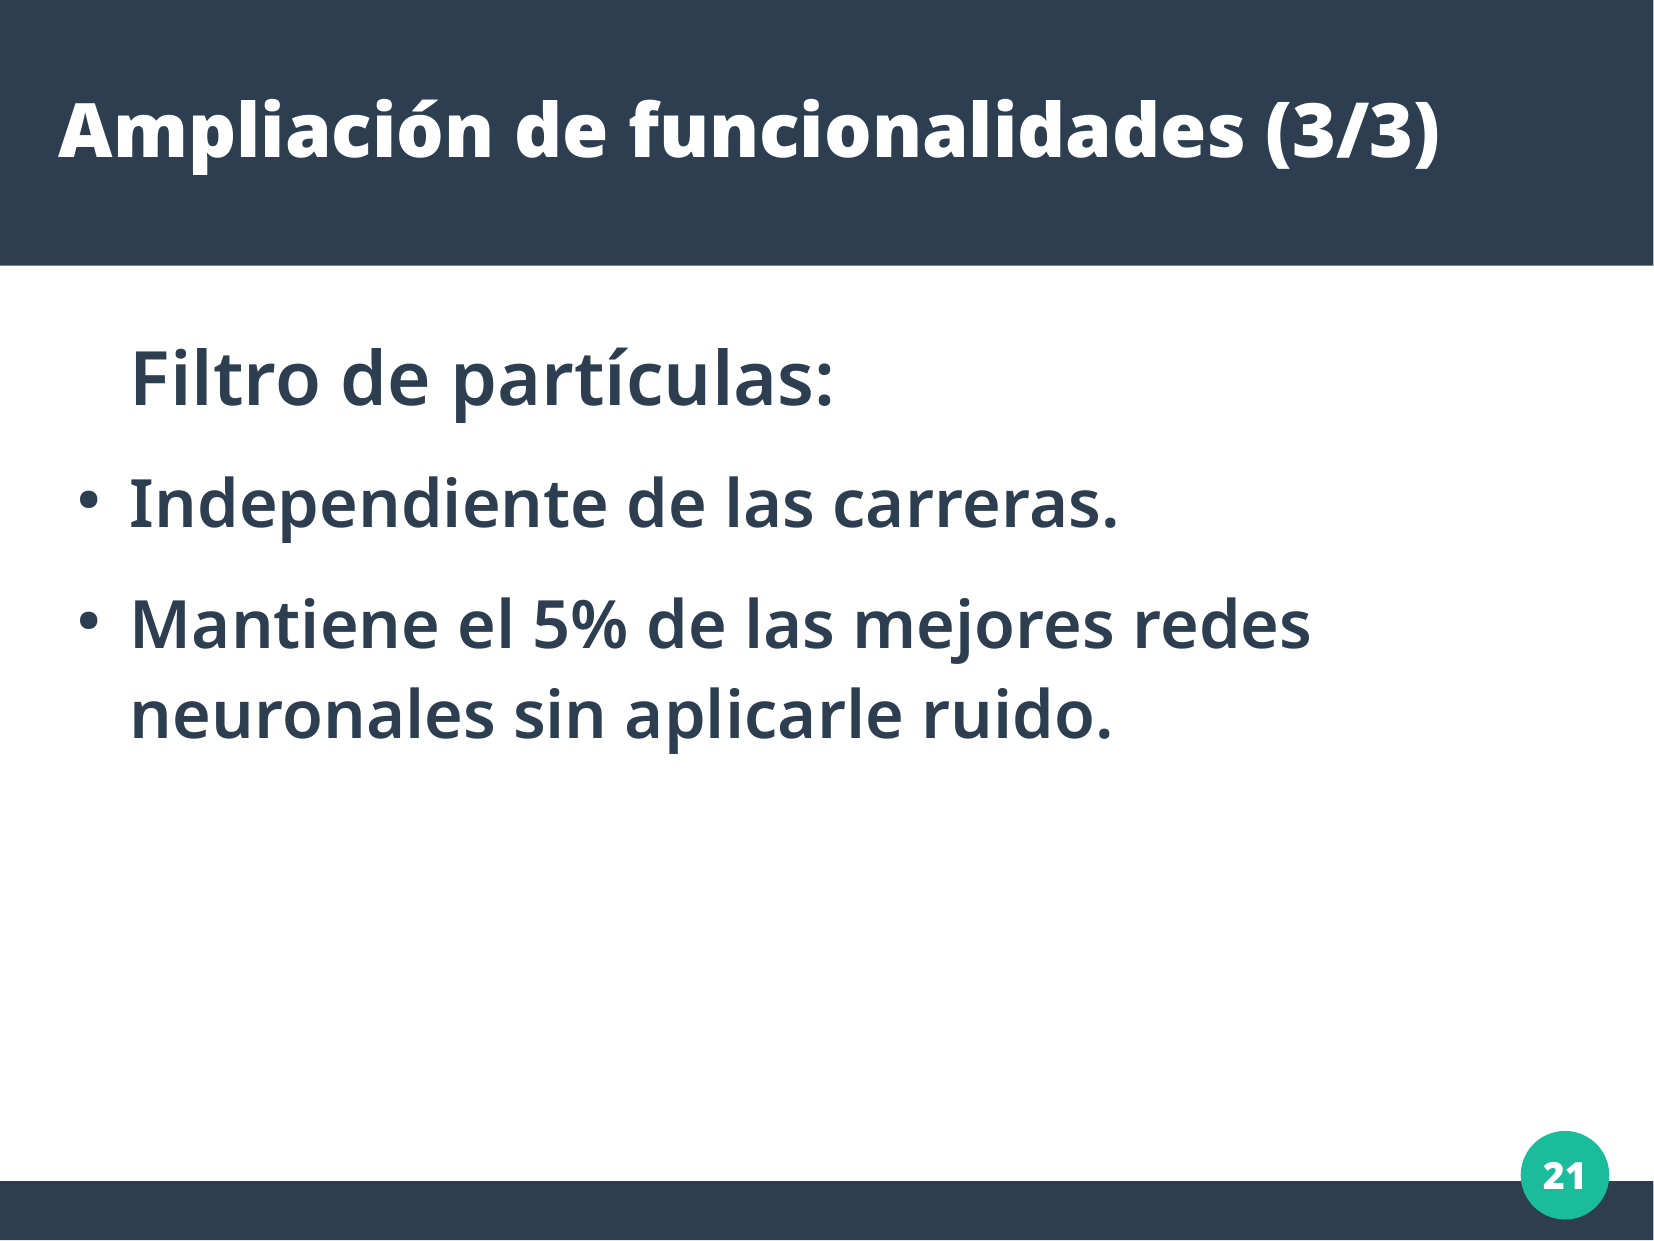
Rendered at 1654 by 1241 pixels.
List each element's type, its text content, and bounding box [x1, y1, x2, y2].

title Ampliación de funcionalidades (3/3) [59, 49, 1595, 207]
list Filtro de partículas: Independiente de las carreras. Mantiene el 5% de las mejores redes neuronales sin aplicarle ruido. [59, 324, 1595, 1152]
